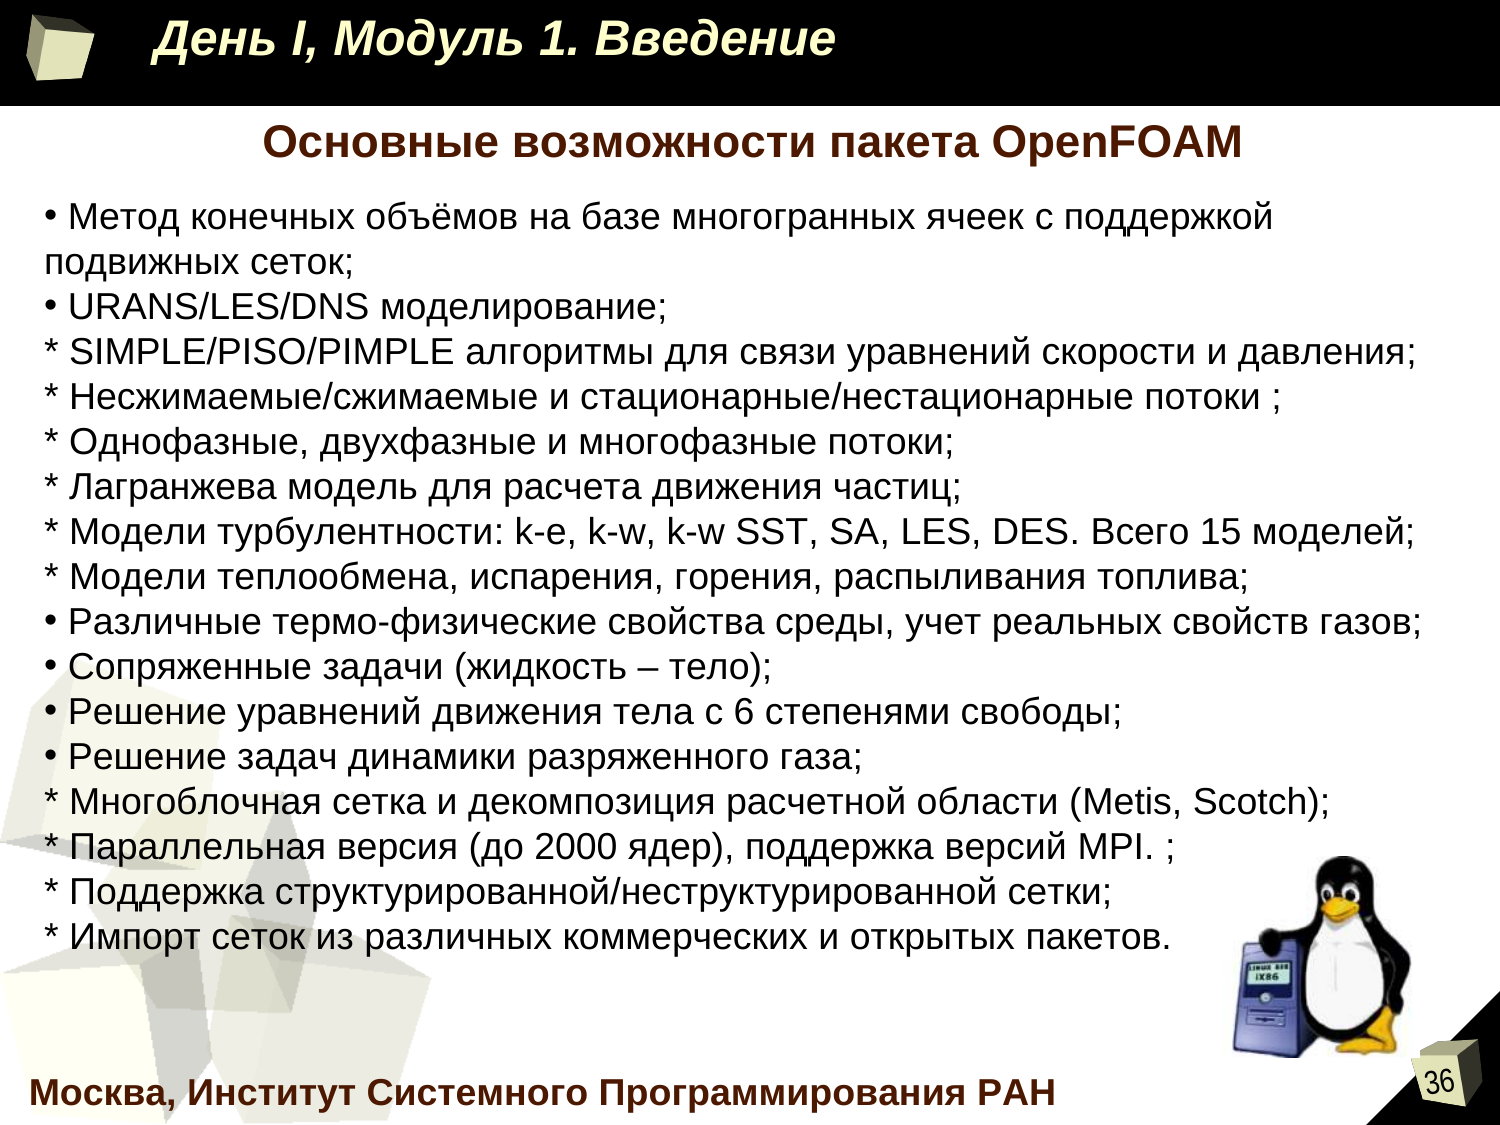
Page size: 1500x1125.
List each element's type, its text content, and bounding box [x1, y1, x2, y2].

picture [423, 1088, 433, 1102]
text_box Основные возможности пакета OpenFOAM [5, 104, 1500, 185]
picture [0, 659, 433, 1125]
picture [1222, 856, 1420, 1058]
text_box Mетод конечных объёмов на базе многогранных ячеек c поддержкой подвижных сеток; URANS/LES/DNS моделирование; * SIMPLE/PISO/PIMPLE алгоритмы для связи уравнений скорости и давления; * Несжимаемые/сжимаемые и стационарные/нестационарные потоки ; * Однофазные, двухфазные и многофазные потоки; * Лагранжева модель для расчета движения частиц; * Модели турбулентности: k-e, k-w, k-w SST, SA, LES, DES. Всего 15 моделей; * Модели теплообмена, испарения, горения, распыливания топлива; Различные термо-физические свойства среды, учет реальных свойств газов; Сопряженные задачи (жидкость – тело); Решение уравнений движения тела с 6 степенями свободы; Решение задач динамики разряженного газа; * Многоблочная сетка и декомпозиция расчетной области (Metis, Scotch); * Параллельная версия (до 2000 ядер), поддержка версий MPI. ; * Поддержка структурированной/неструктурированной сетки; * Импорт сеток из различных коммерческих и открытых пакетов. [29, 185, 1465, 965]
